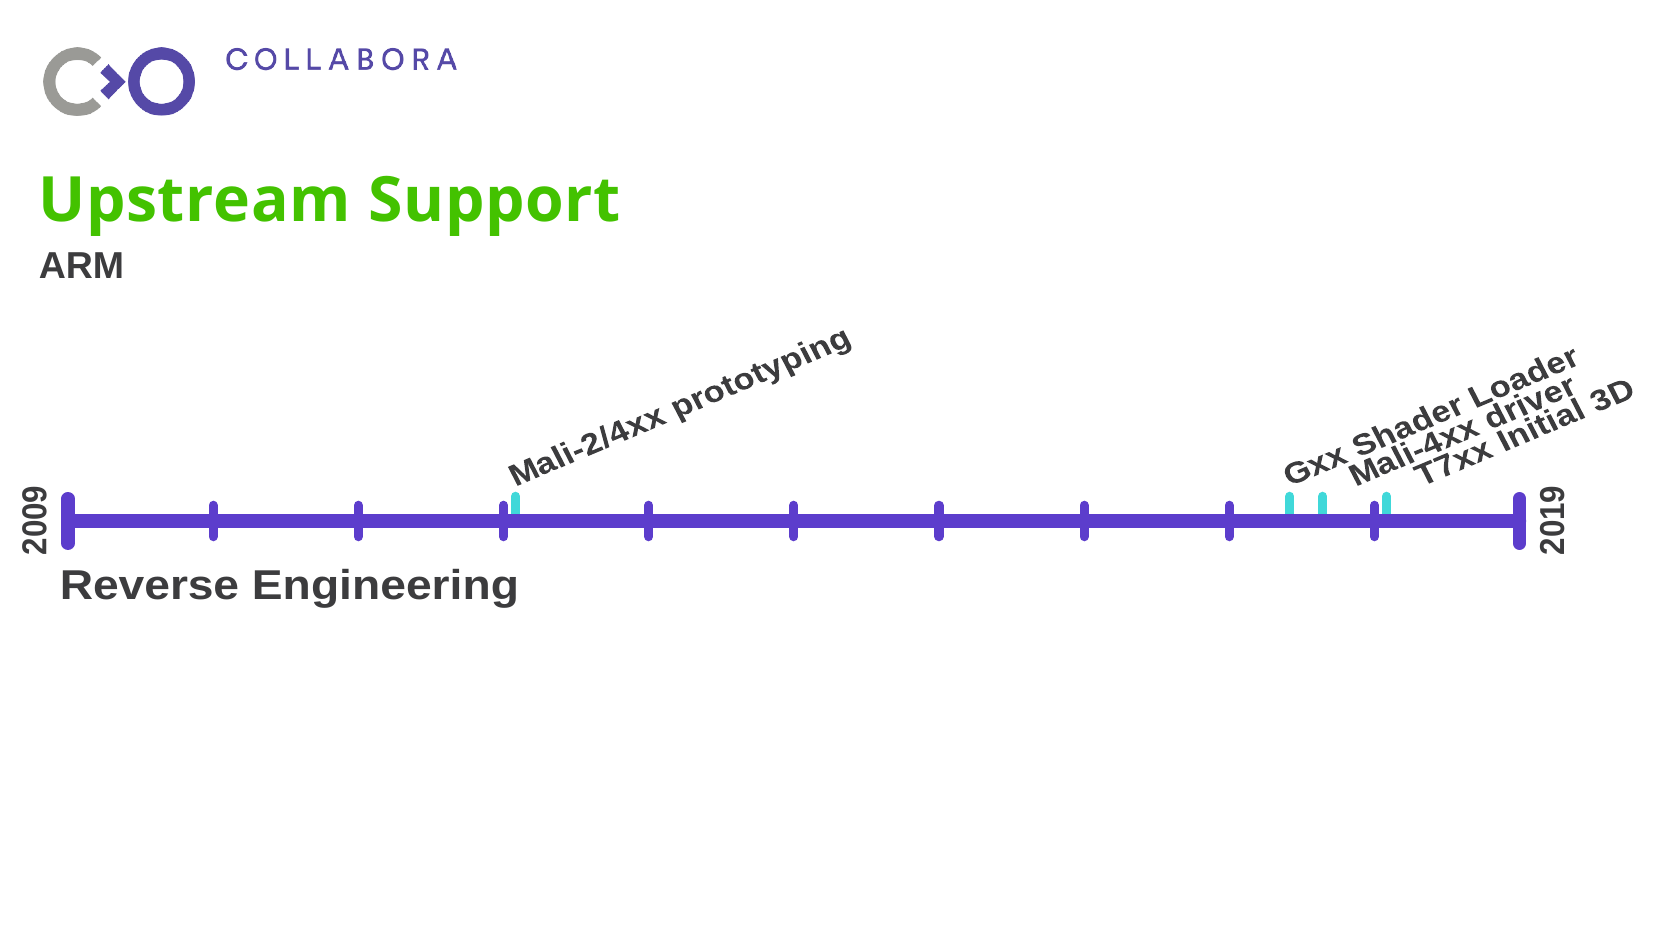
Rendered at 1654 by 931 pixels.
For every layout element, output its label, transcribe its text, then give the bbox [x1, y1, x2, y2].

picture [43, 47, 457, 116]
picture [1, 296, 1653, 634]
text_box ARM [39, 240, 1612, 290]
title Upstream Support [38, 159, 1614, 216]
